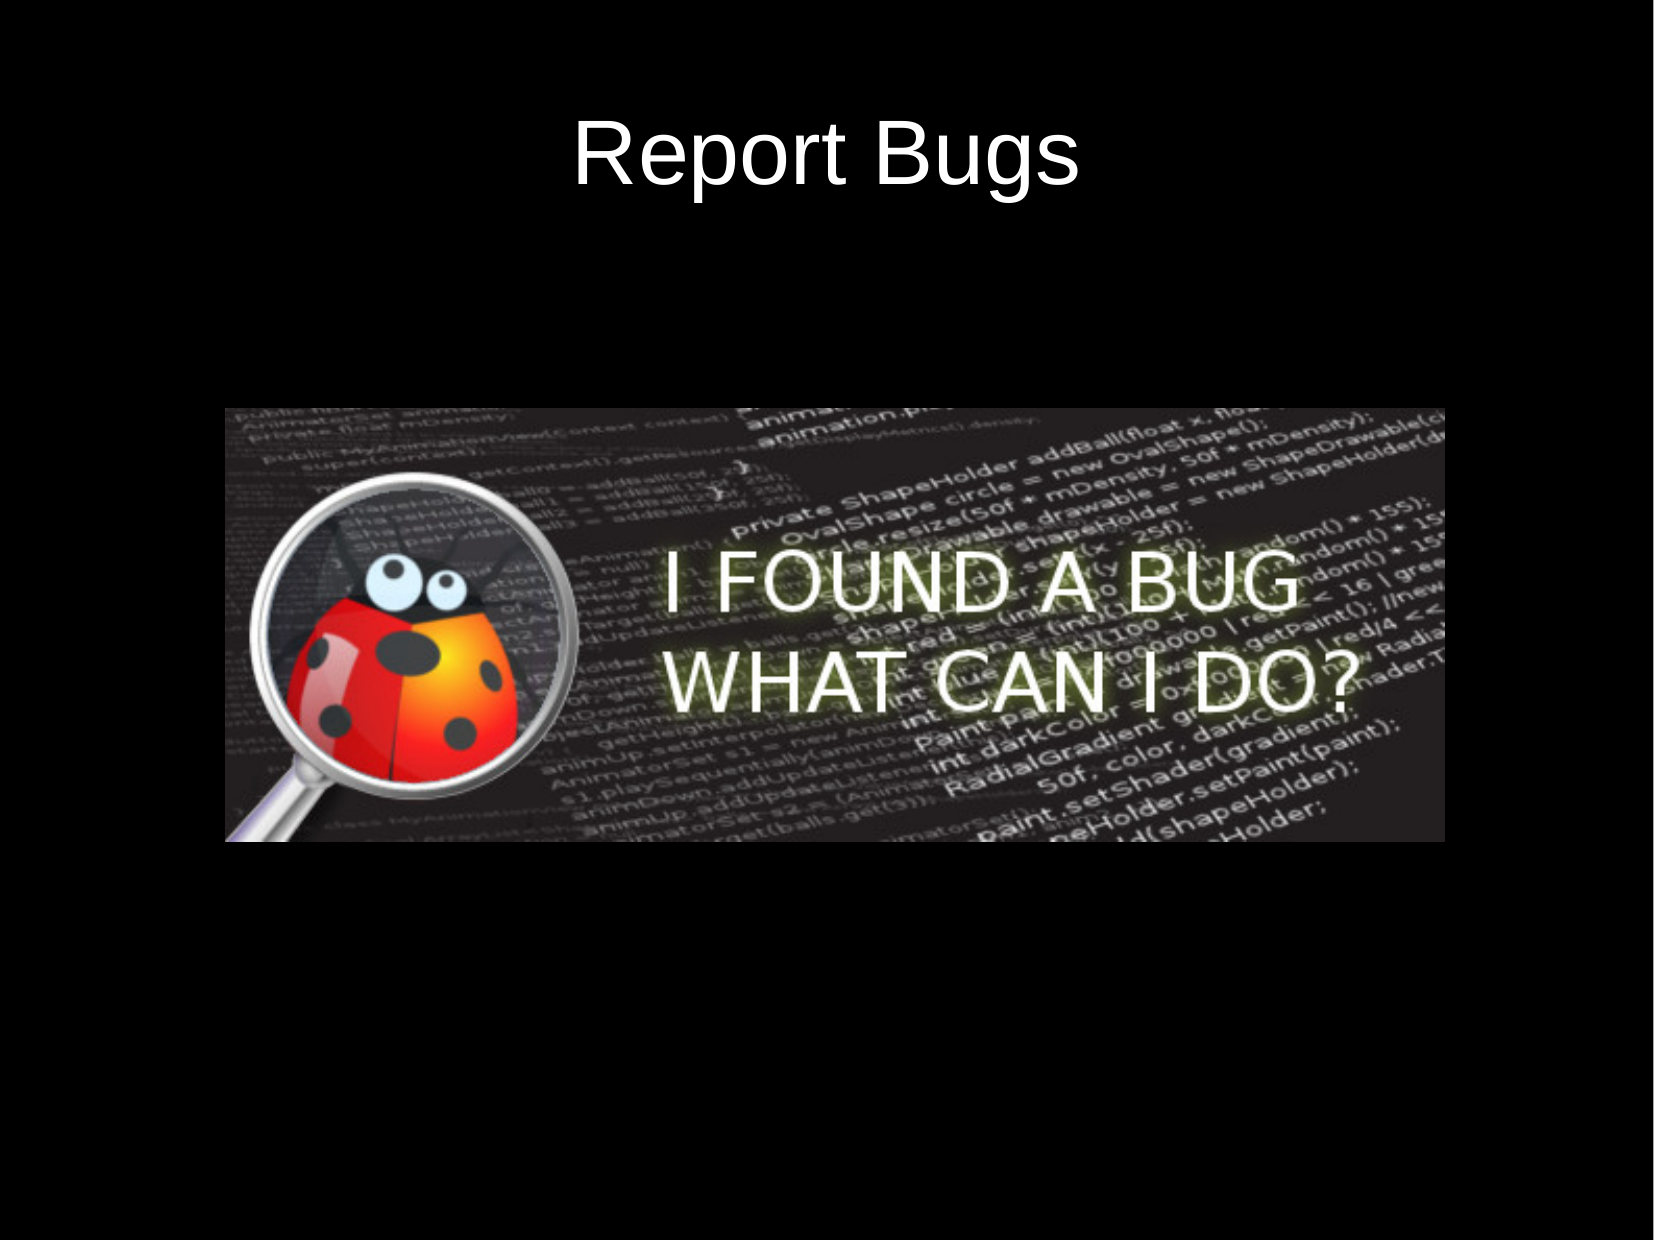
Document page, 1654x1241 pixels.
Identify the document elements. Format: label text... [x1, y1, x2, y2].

title Report Bugs [82, 49, 1571, 257]
picture [225, 408, 1445, 842]
